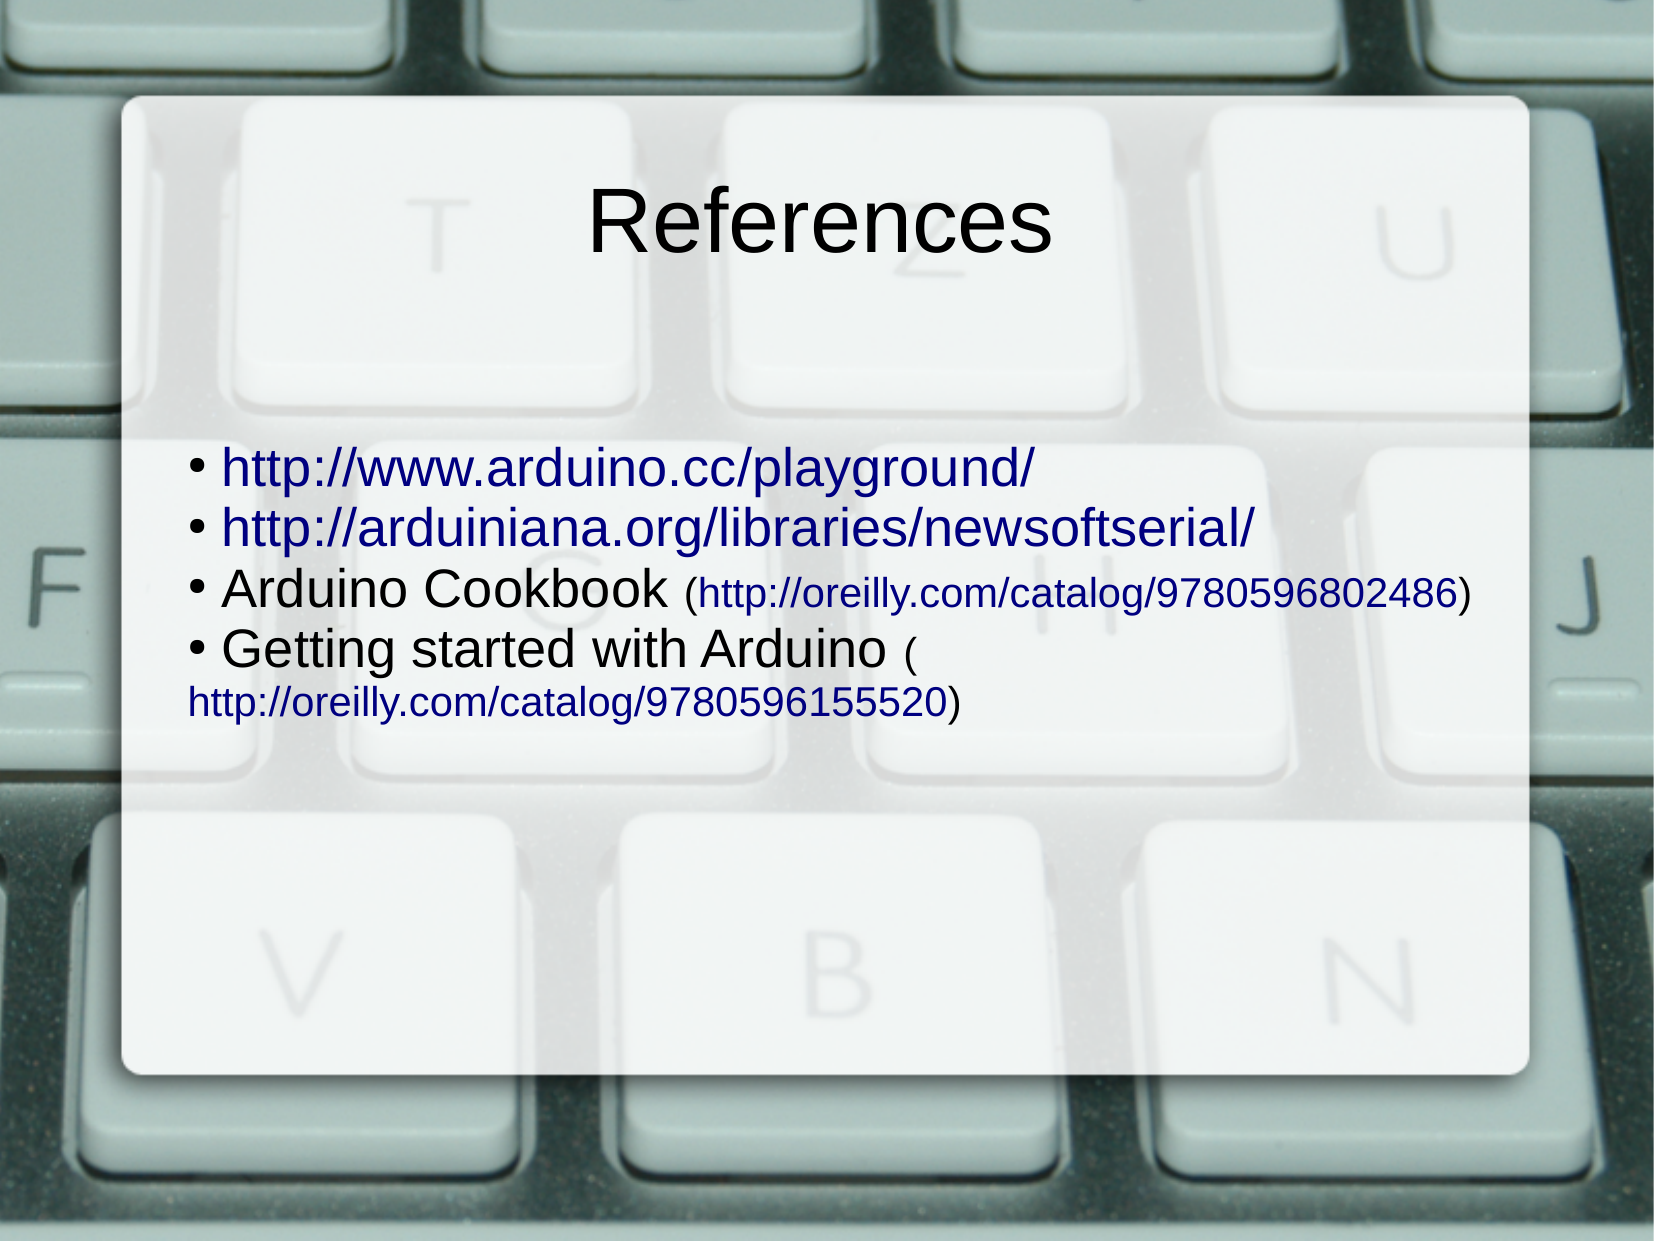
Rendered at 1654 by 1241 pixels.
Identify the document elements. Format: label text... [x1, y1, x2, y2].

title References [135, 125, 1506, 318]
picture [0, 0, 1654, 1241]
subtitle http://www.arduino.cc/playground/ http://arduiniana.org/libraries/newsoftserial/ Arduino Cookbook (http://oreilly.com/catalog/9780596802486) Getting started with Arduino (http://oreilly.com/catalog/9780596155520) [187, 300, 1546, 863]
